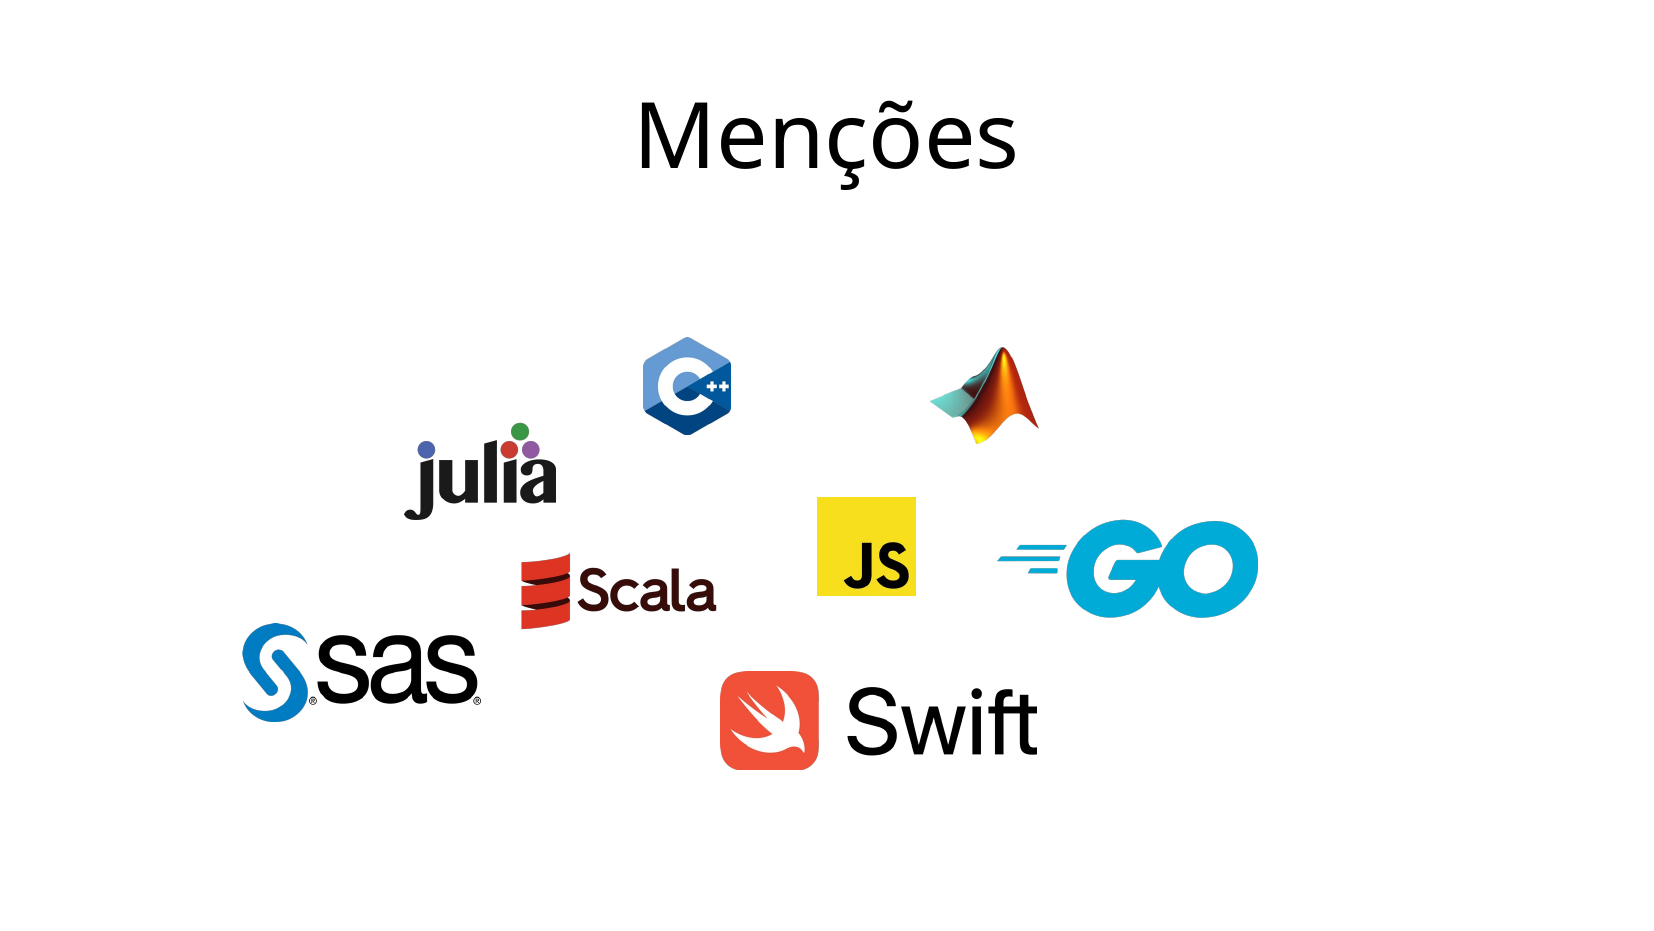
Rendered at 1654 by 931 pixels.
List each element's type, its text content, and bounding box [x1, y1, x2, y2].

picture [404, 422, 556, 520]
picture [1117, 589, 1193, 618]
picture [817, 497, 916, 596]
picture [997, 519, 1258, 618]
picture [929, 346, 1039, 444]
picture [510, 546, 724, 644]
picture [720, 671, 1037, 770]
picture [1184, 545, 1233, 594]
picture [643, 337, 731, 435]
picture [242, 623, 481, 722]
title Menções [113, 49, 1540, 230]
picture [1212, 576, 1258, 618]
